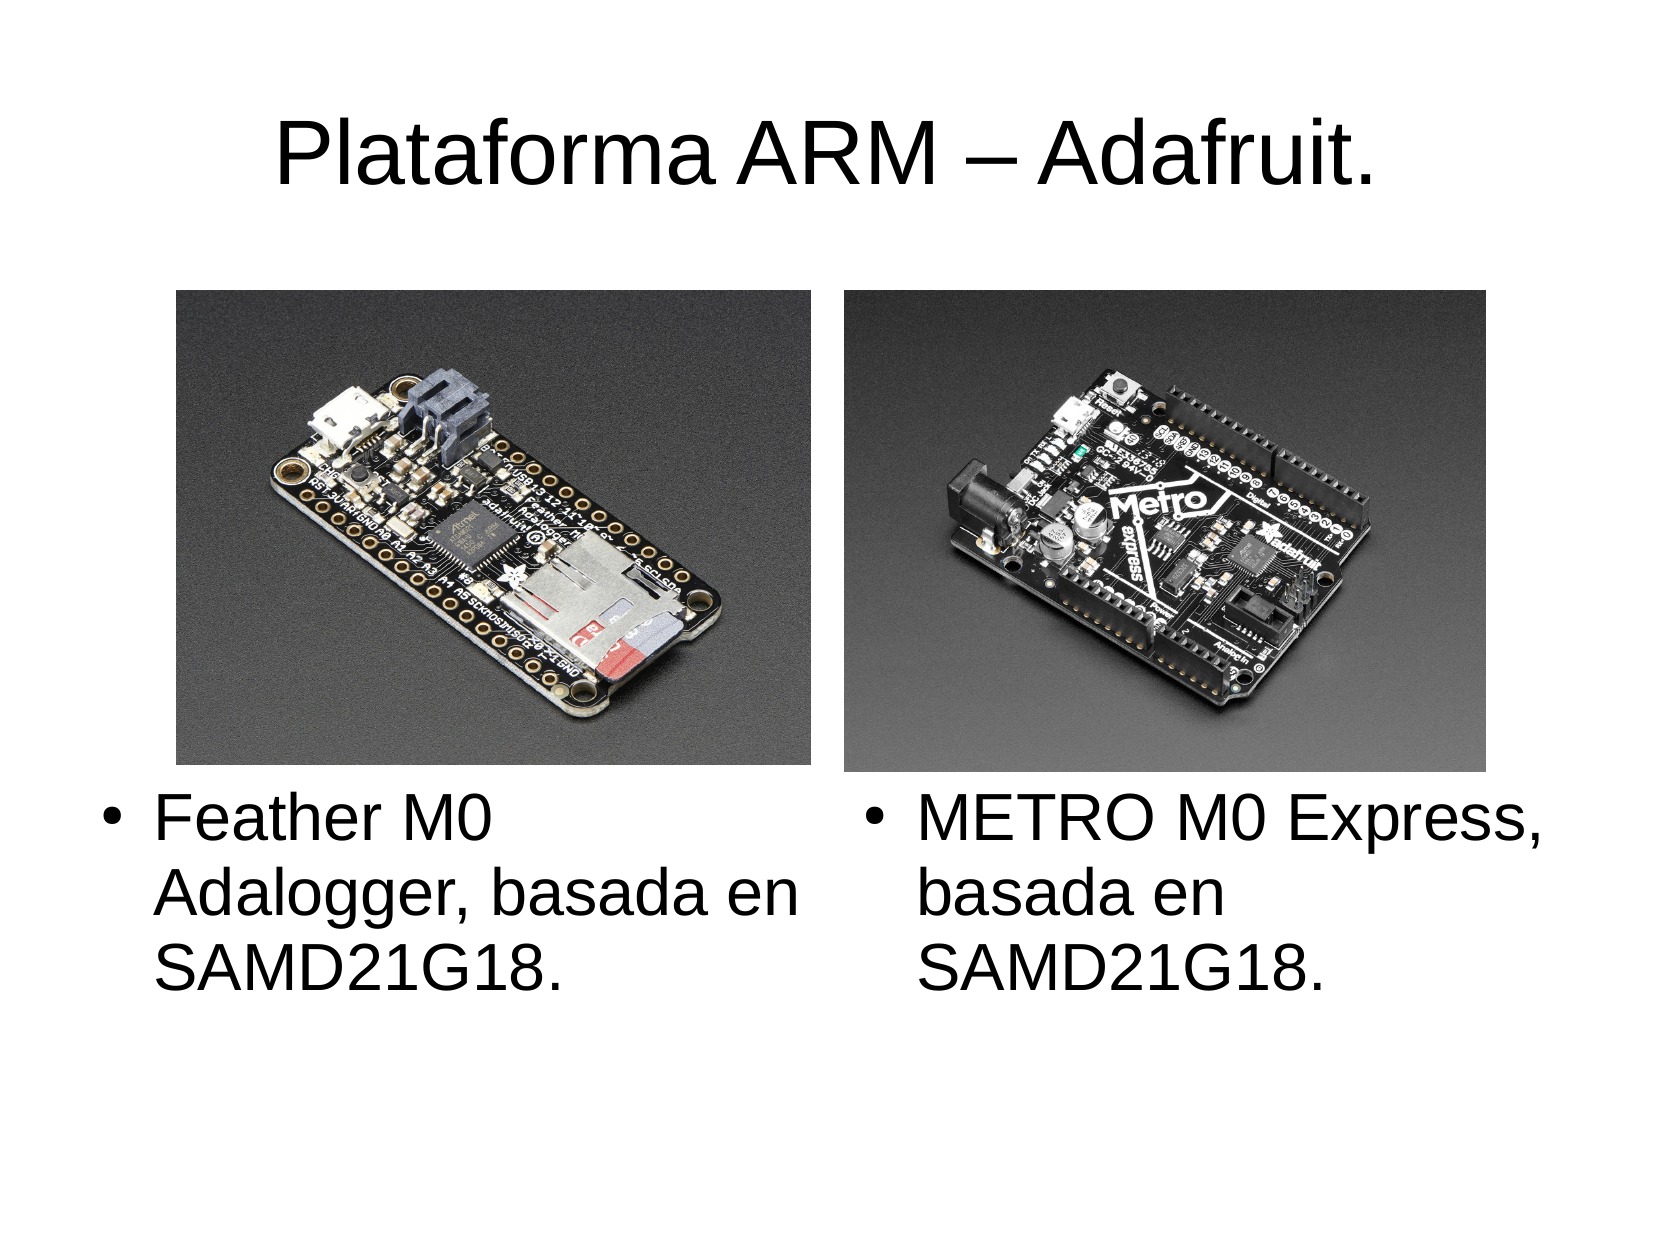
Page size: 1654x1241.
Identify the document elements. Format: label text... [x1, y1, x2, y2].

picture [176, 290, 811, 766]
list Feather M0 Adalogger, basada en SAMD21G18. [82, 780, 809, 1009]
picture [844, 290, 1486, 772]
list METRO M0 Express, basada en SAMD21G18. [845, 780, 1572, 1009]
title Plataforma ARM – Adafruit. [82, 49, 1571, 257]
